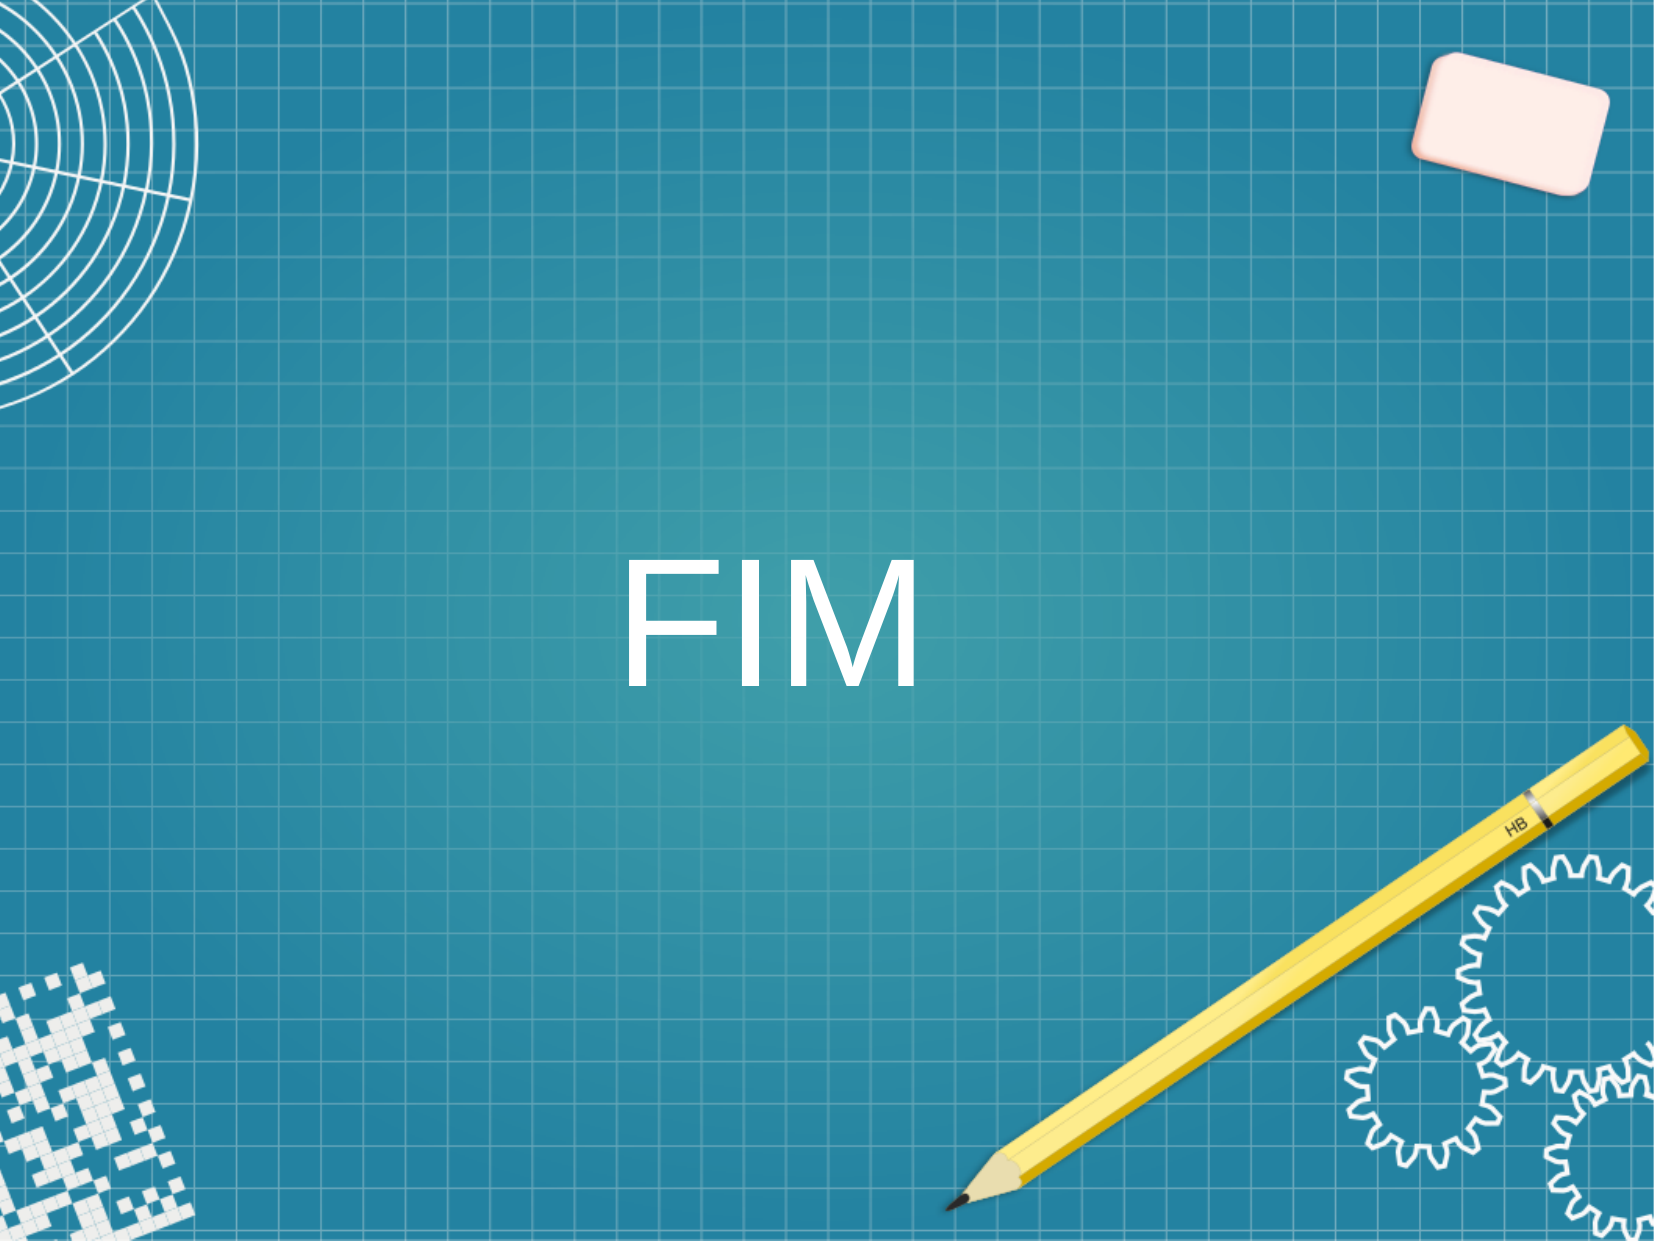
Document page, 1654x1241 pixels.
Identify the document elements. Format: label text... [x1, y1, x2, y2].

title FIM [614, 486, 1111, 760]
picture [0, 0, 1654, 1241]
